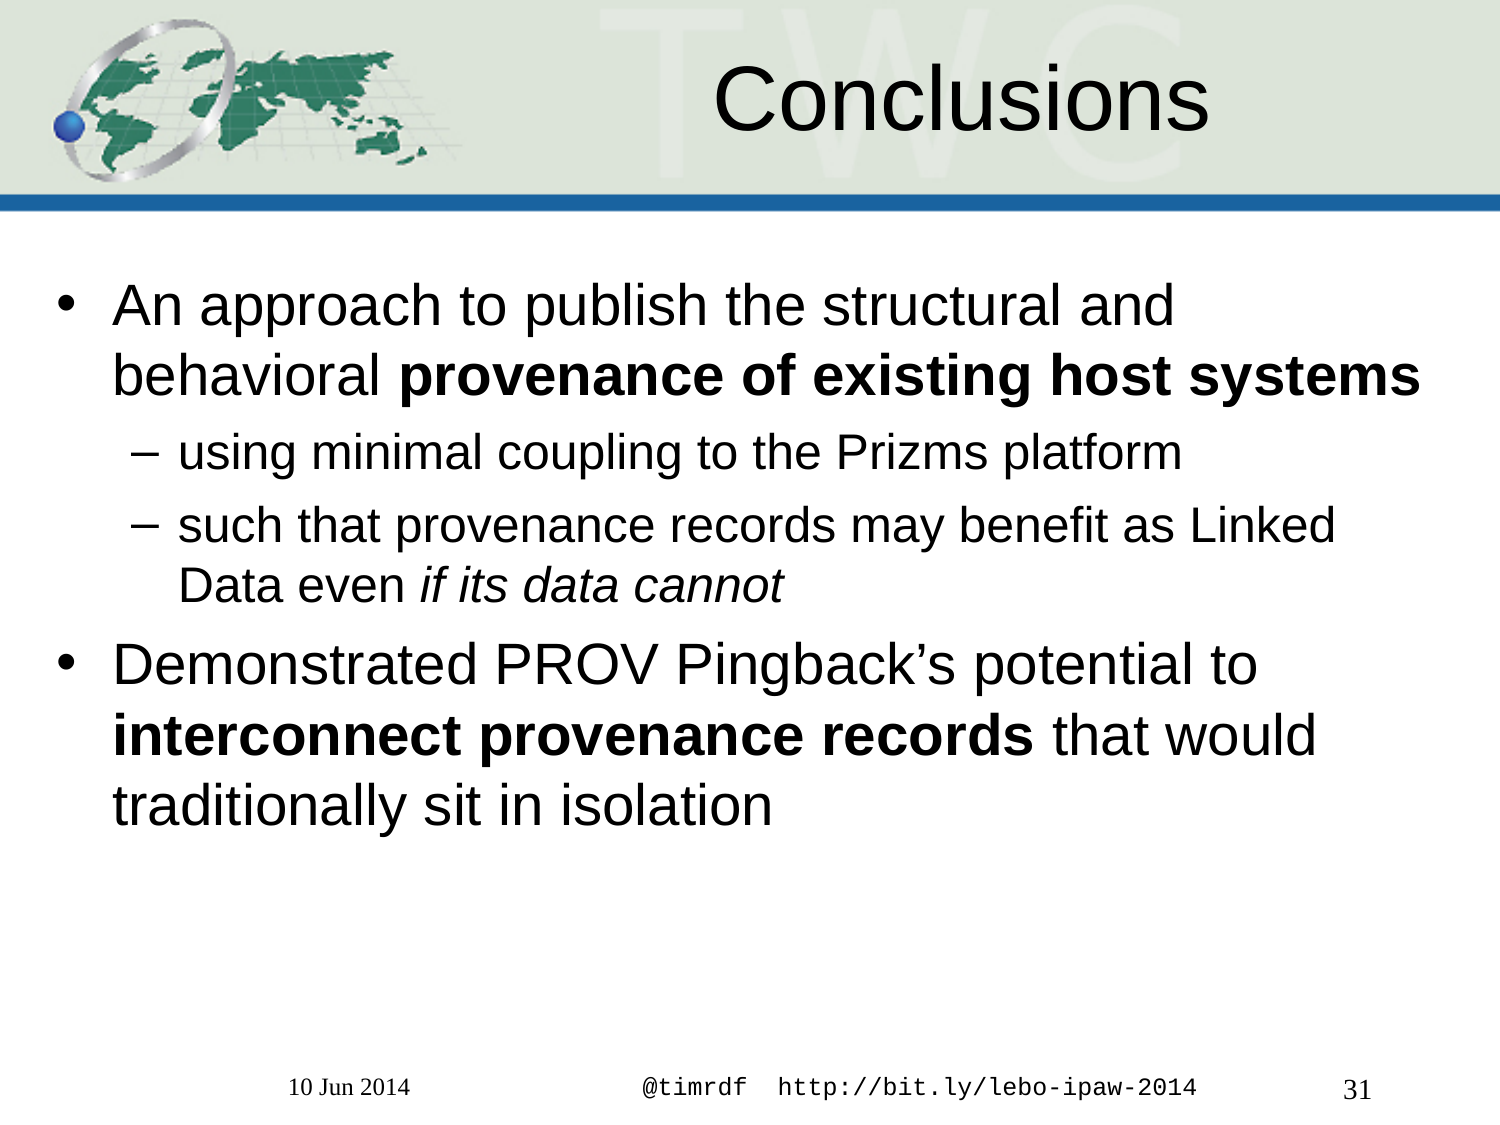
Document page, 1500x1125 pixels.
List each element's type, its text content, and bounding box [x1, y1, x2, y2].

picture [0, 0, 1500, 212]
list An approach to publish the structural and behavioral provenance of existing host systems using minimal coupling to the Prizms platform such that provenance records may benefit as Linked Data even if its data cannot Demonstrated PROV Pingback’s potential to interconnect provenance records that would traditionally sit in isolation [41, 259, 1447, 1035]
title Conclusions [424, 0, 1500, 188]
